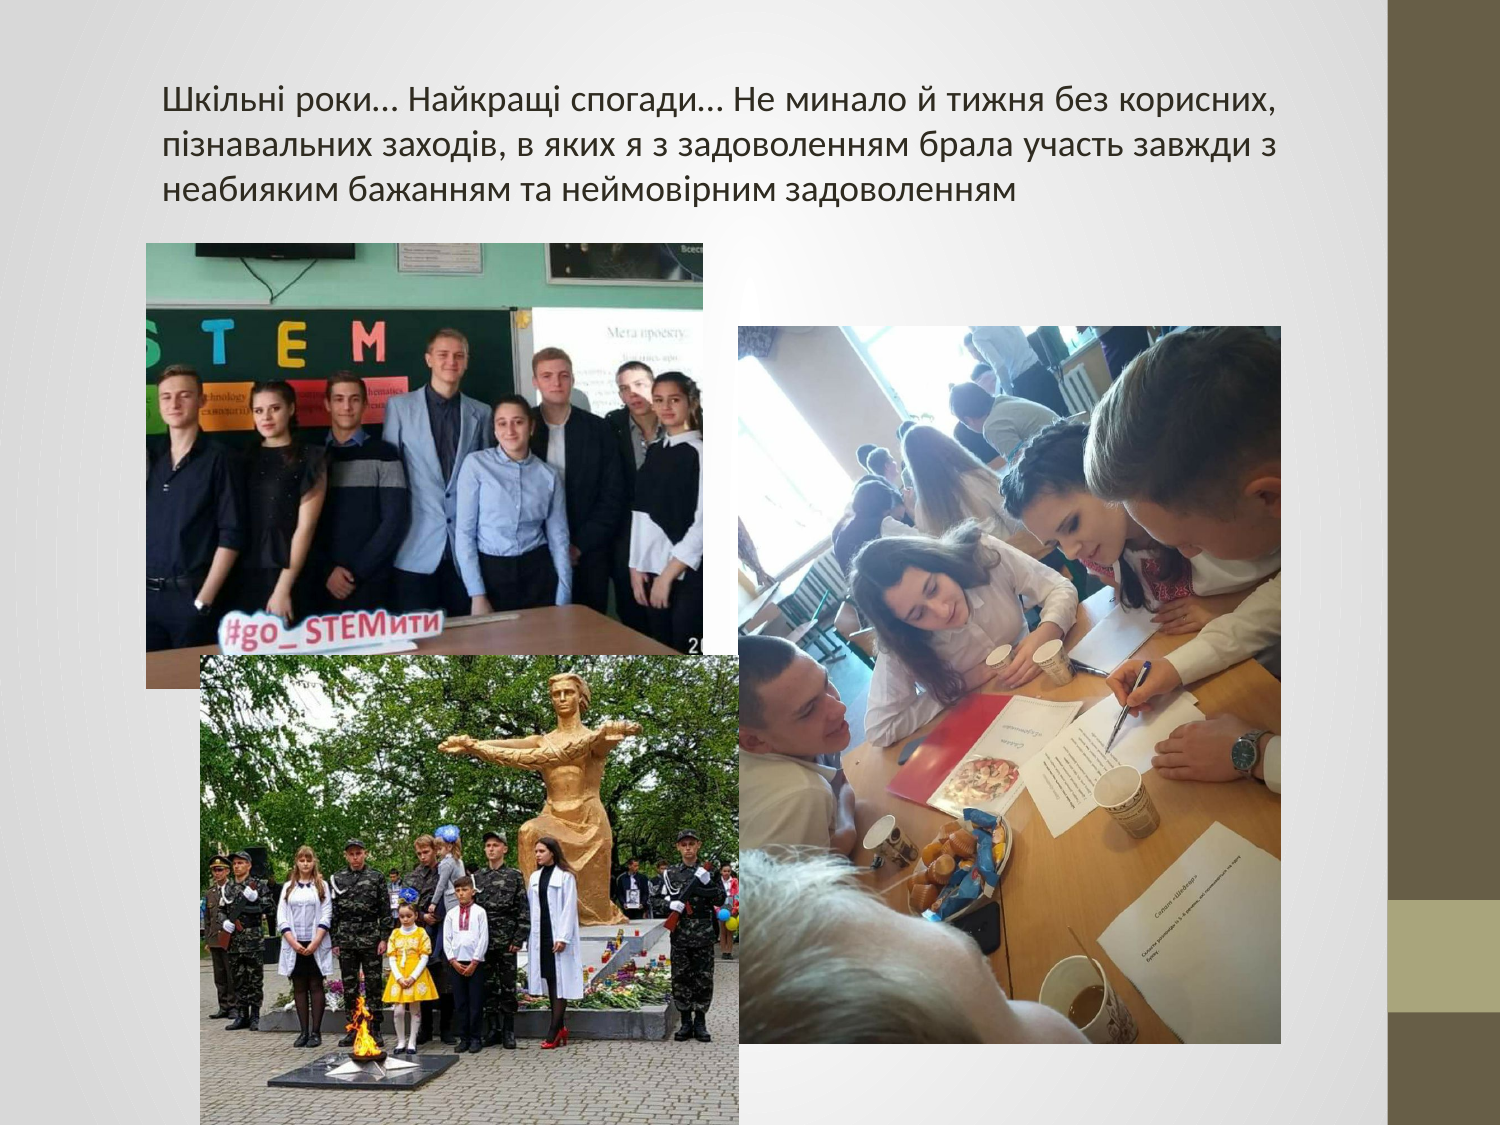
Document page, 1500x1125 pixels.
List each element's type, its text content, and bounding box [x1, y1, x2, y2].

text_box Шкільні роки… Найкращі спогади… Не минало й тижня без корисних, пізнавальних заходів, в яких я з задоволенням брала участь завжди з неабияким бажанням та неймовірним задоволенням [146, 66, 1293, 217]
picture [146, 243, 1281, 1125]
